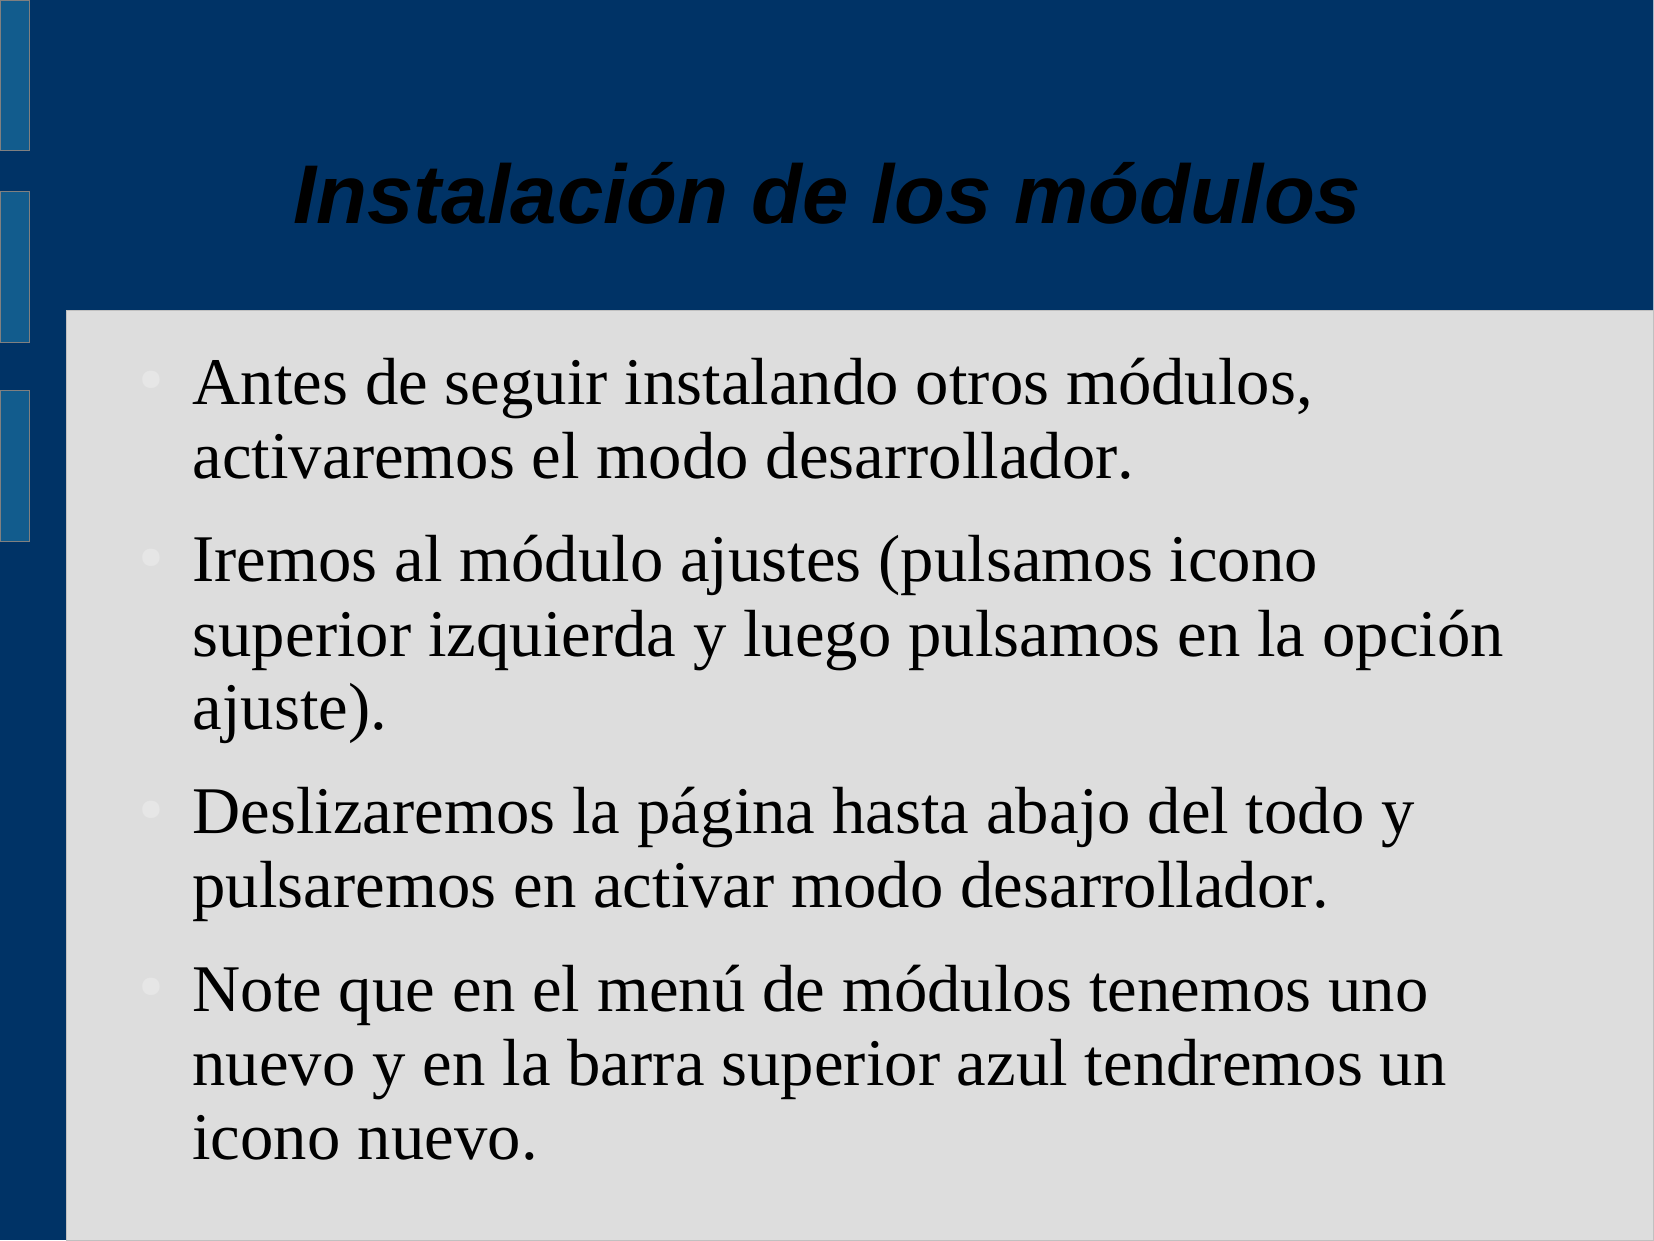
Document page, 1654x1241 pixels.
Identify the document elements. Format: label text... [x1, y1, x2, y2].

list Antes de seguir instalando otros módulos, activaremos el modo desarrollador. Iremos al módulo ajustes (pulsamos icono superior izquierda y luego pulsamos en la opción ajuste). Deslizaremos la página hasta abajo del todo y pulsaremos en activar modo desarrollador. Note que en el menú de módulos tenemos uno nuevo y en la barra superior azul tendremos un icono nuevo. [121, 344, 1534, 1174]
title Instalación de los módulos [121, 91, 1534, 299]
